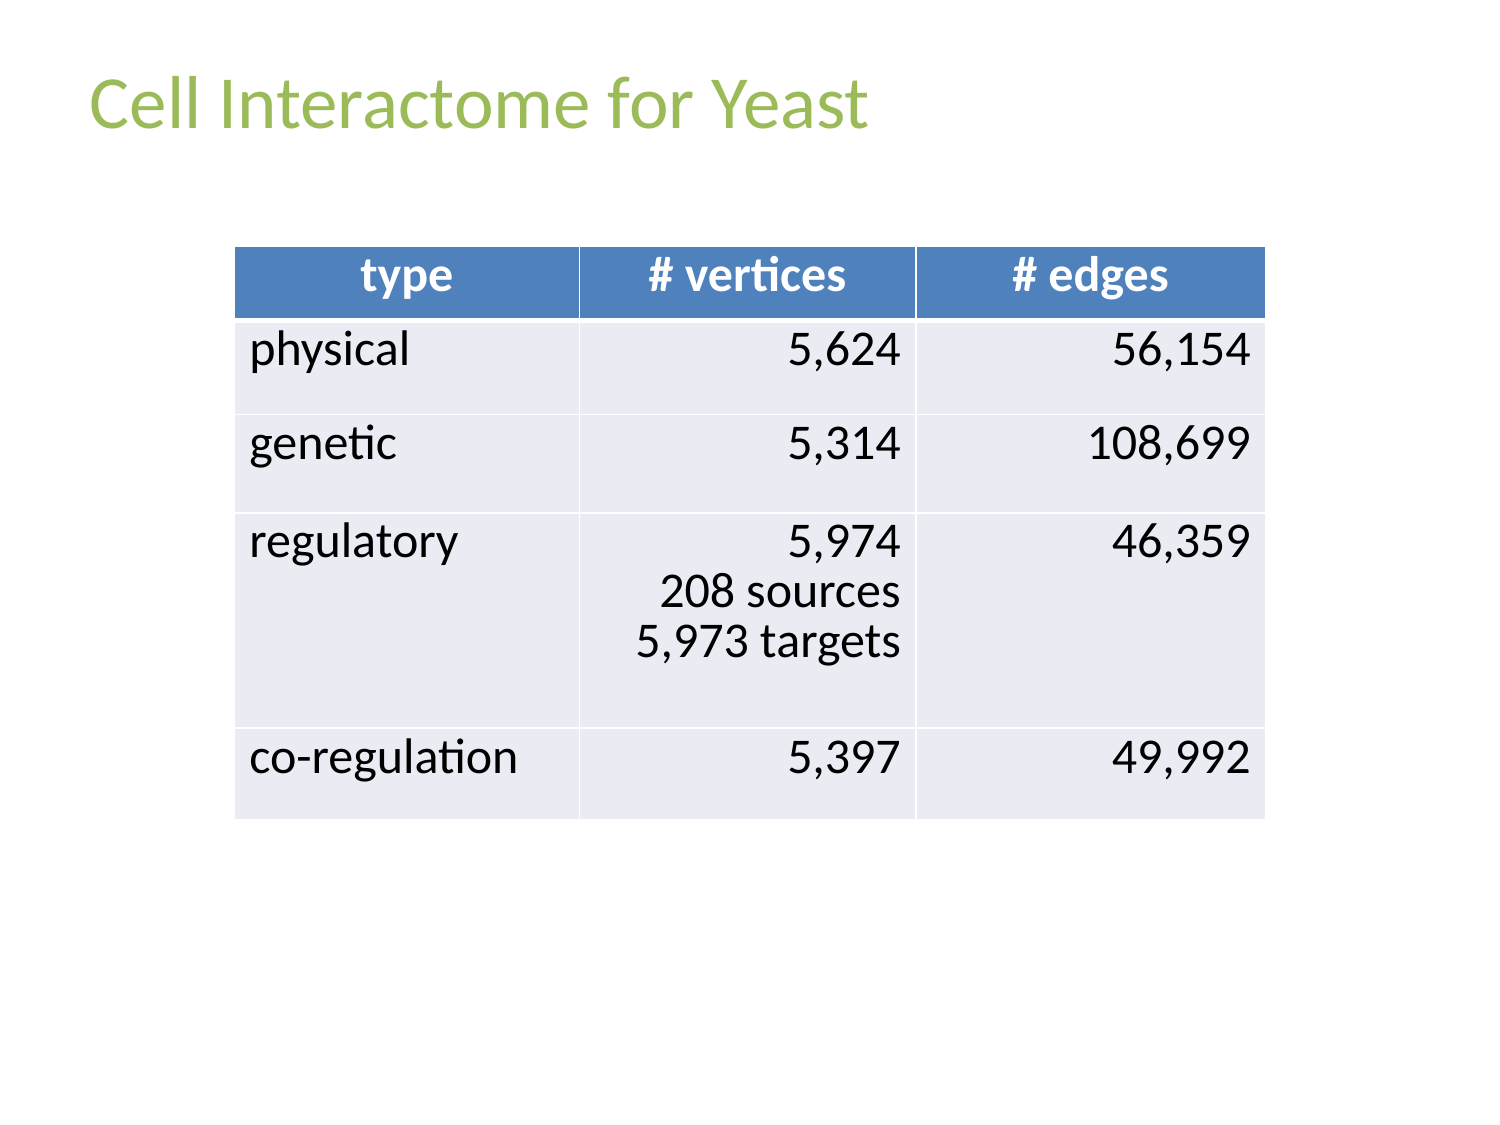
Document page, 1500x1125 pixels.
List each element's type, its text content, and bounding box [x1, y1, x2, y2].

table_cell 5,974 208 sources 5,973 targets [580, 514, 915, 727]
table_cell physical [235, 323, 579, 414]
table_header # edges [917, 247, 1265, 318]
table_cell 46,359 [917, 514, 1265, 727]
table_cell co-regulation [235, 729, 579, 819]
text_box Cell Interactome for Yeast [74, 45, 1425, 153]
table_cell 56,154 [917, 323, 1265, 414]
table_cell 5,314 [580, 415, 915, 512]
table_cell 5,397 [580, 729, 915, 819]
table_header type [235, 247, 579, 318]
table_cell 49,992 [917, 729, 1265, 819]
table_cell genetic [235, 415, 579, 512]
table_cell 108,699 [917, 415, 1265, 512]
table_header # vertices [580, 247, 915, 318]
table_cell 5,624 [580, 323, 915, 414]
table_cell regulatory [235, 514, 579, 727]
